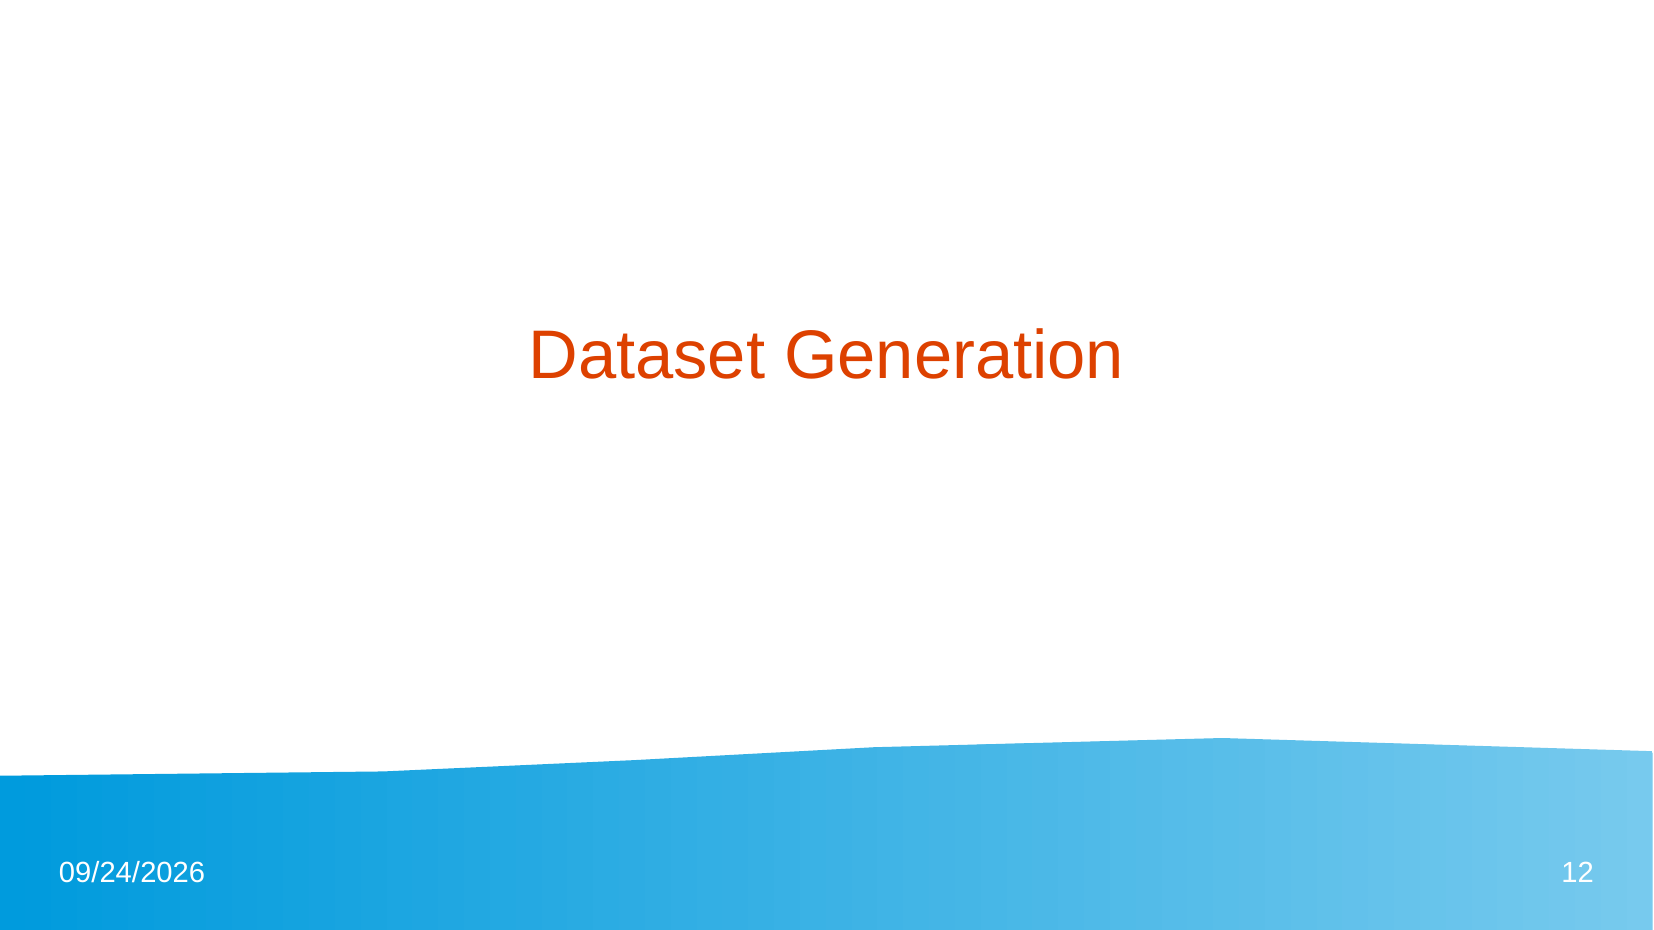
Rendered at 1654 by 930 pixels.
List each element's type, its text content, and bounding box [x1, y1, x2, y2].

title Dataset Generation [245, 265, 1408, 443]
